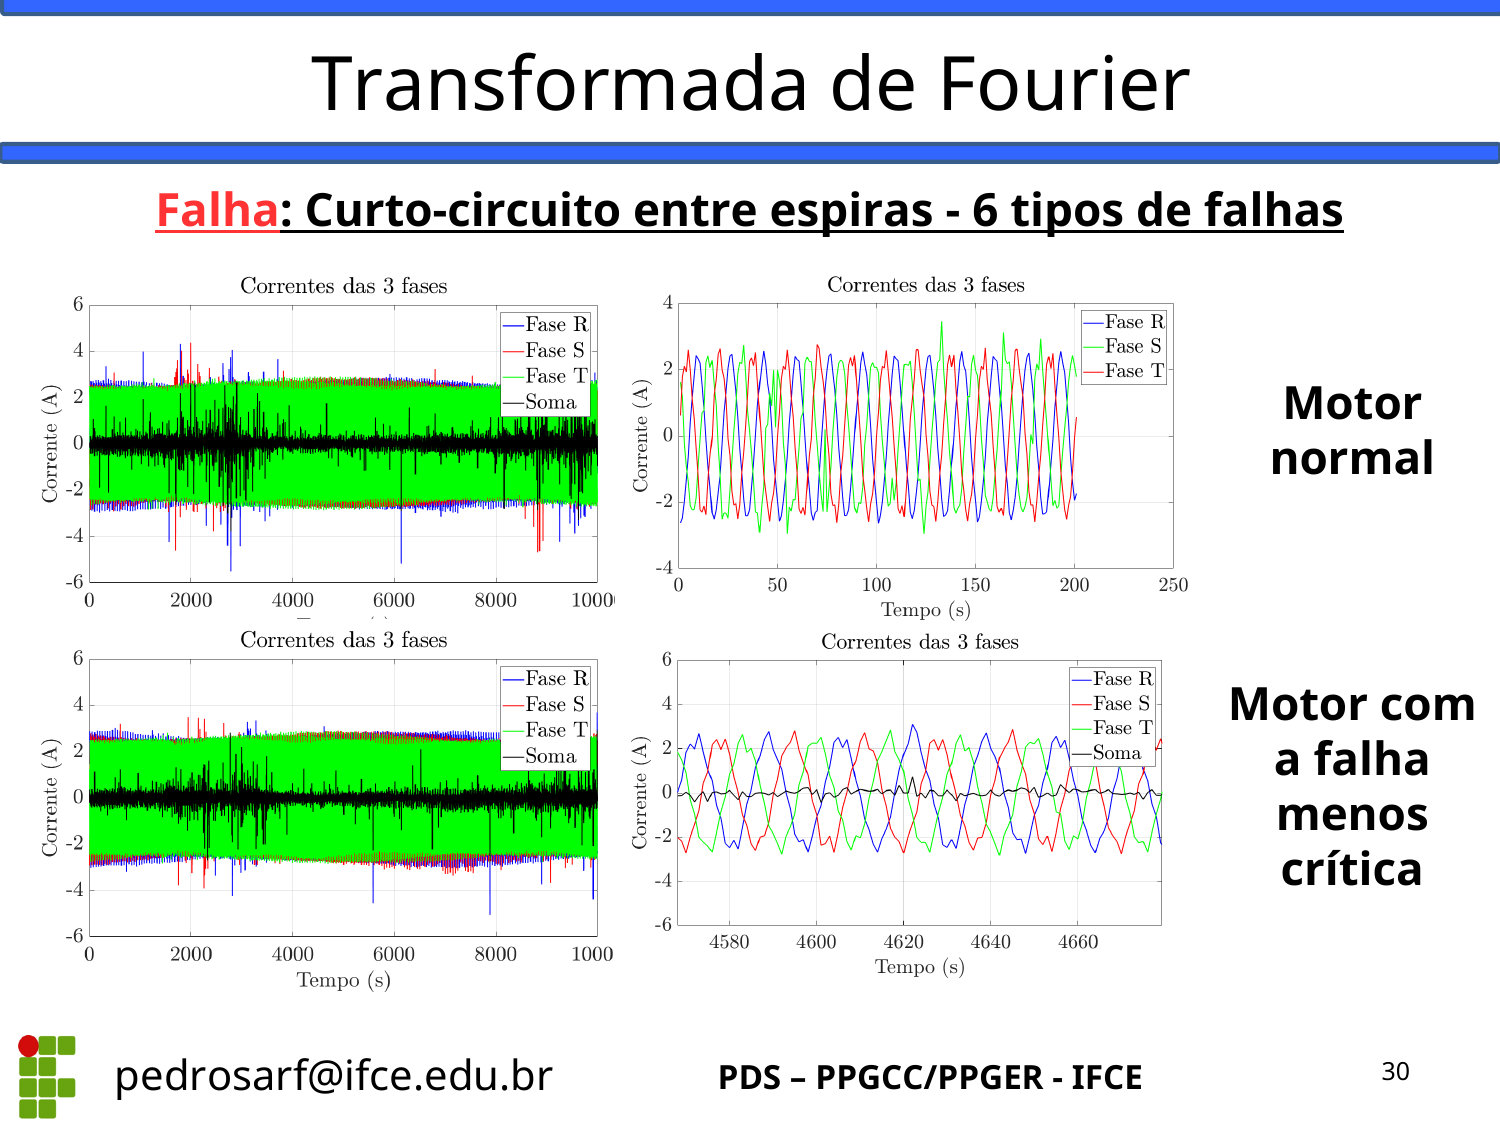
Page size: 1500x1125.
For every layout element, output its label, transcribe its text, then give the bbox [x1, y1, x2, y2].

picture [23, 265, 1193, 1016]
text_box <número> [1074, 1042, 1426, 1103]
text_box Motor com a falha menos crítica [1204, 666, 1500, 957]
picture [17, 1034, 77, 1120]
text_box Falha: Curto-circuito entre espiras - 6 tipos de falhas [0, 172, 1500, 1024]
text_box Transformada de Fourier [76, 26, 1427, 134]
text_box Motor normal [1204, 366, 1500, 491]
